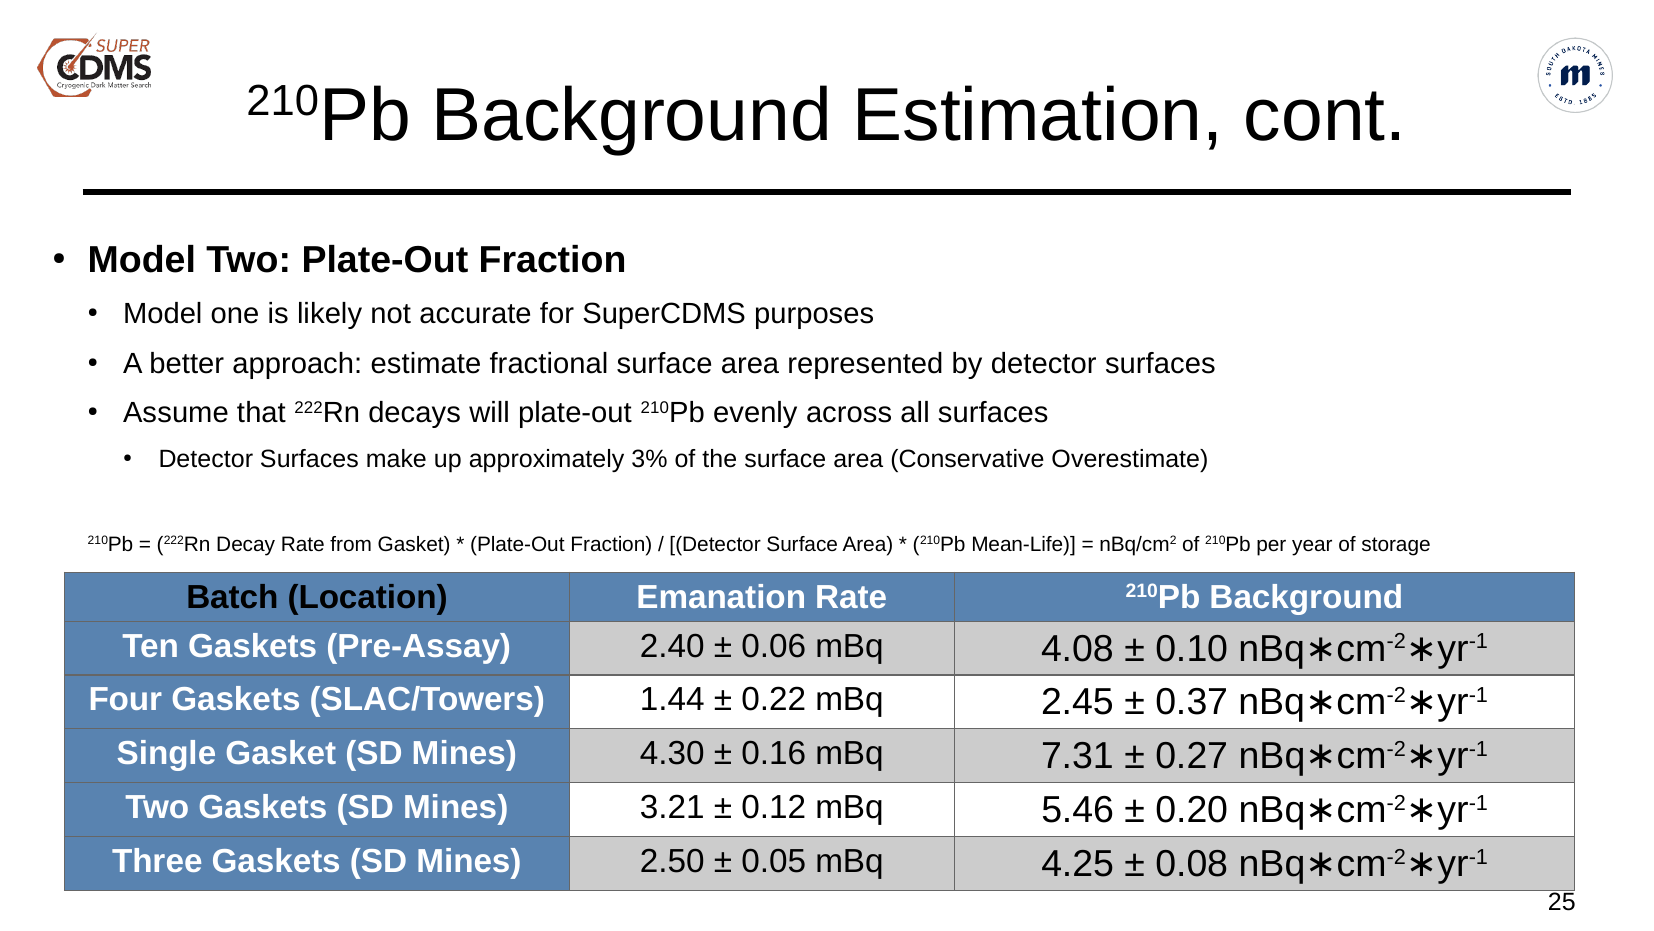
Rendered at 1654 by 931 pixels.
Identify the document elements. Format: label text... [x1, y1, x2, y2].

table_cell 5.46 ± 0.20 nBq∗cm-2∗yr-1 [955, 783, 1574, 836]
table_cell 1.44 ± 0.22 mBq [570, 676, 954, 728]
table_cell Four Gaskets (SLAC/Towers) [65, 676, 569, 728]
table_header Batch (Location) [65, 573, 569, 621]
table_cell 4.30 ± 0.16 mBq [570, 729, 954, 782]
table_cell 4.25 ± 0.08 nBq∗cm-2∗yr-1 [955, 837, 1574, 890]
table_cell Three Gaskets (SD Mines) [65, 837, 569, 890]
table_cell 2.45 ± 0.37 nBq∗cm-2∗yr-1 [955, 676, 1574, 728]
table_cell Single Gasket (SD Mines) [65, 729, 569, 782]
text_box Model Two: Plate-Out Fraction Model one is likely not accurate for SuperCDMS purposes A better approach: estimate fractional surface area represented by detector surfaces Assume that 222Rn decays will plate-out 210Pb evenly across all surfaces Detector Surfaces make up approximately 3% of the surface area (Conservative Overestimate) 210Pb = (222Rn Decay Rate from Gasket) * (Plate-Out Fraction) / [(Detector Surface Area) * (210Pb Mean-Life)] = nBq/cm2 of 210Pb per year of storage [37, 225, 1613, 563]
table_header 210Pb Background [955, 573, 1574, 621]
table_cell 3.21 ± 0.12 mBq [570, 783, 954, 836]
table_cell 2.50 ± 0.05 mBq [570, 837, 954, 890]
table_cell Two Gaskets (SD Mines) [65, 783, 569, 836]
table_cell 4.08 ± 0.10 nBq∗cm-2∗yr-1 [955, 622, 1574, 674]
table_header Emanation Rate [570, 573, 954, 621]
picture [1571, 37, 1613, 113]
table_cell Ten Gaskets (Pre-Assay) [65, 622, 569, 674]
title 210Pb Background Estimation, cont. [82, 37, 1571, 193]
table_cell 7.31 ± 0.27 nBq∗cm-2∗yr-1 [955, 729, 1574, 782]
table_cell 2.40 ± 0.06 mBq [570, 622, 954, 674]
picture [37, 32, 151, 97]
